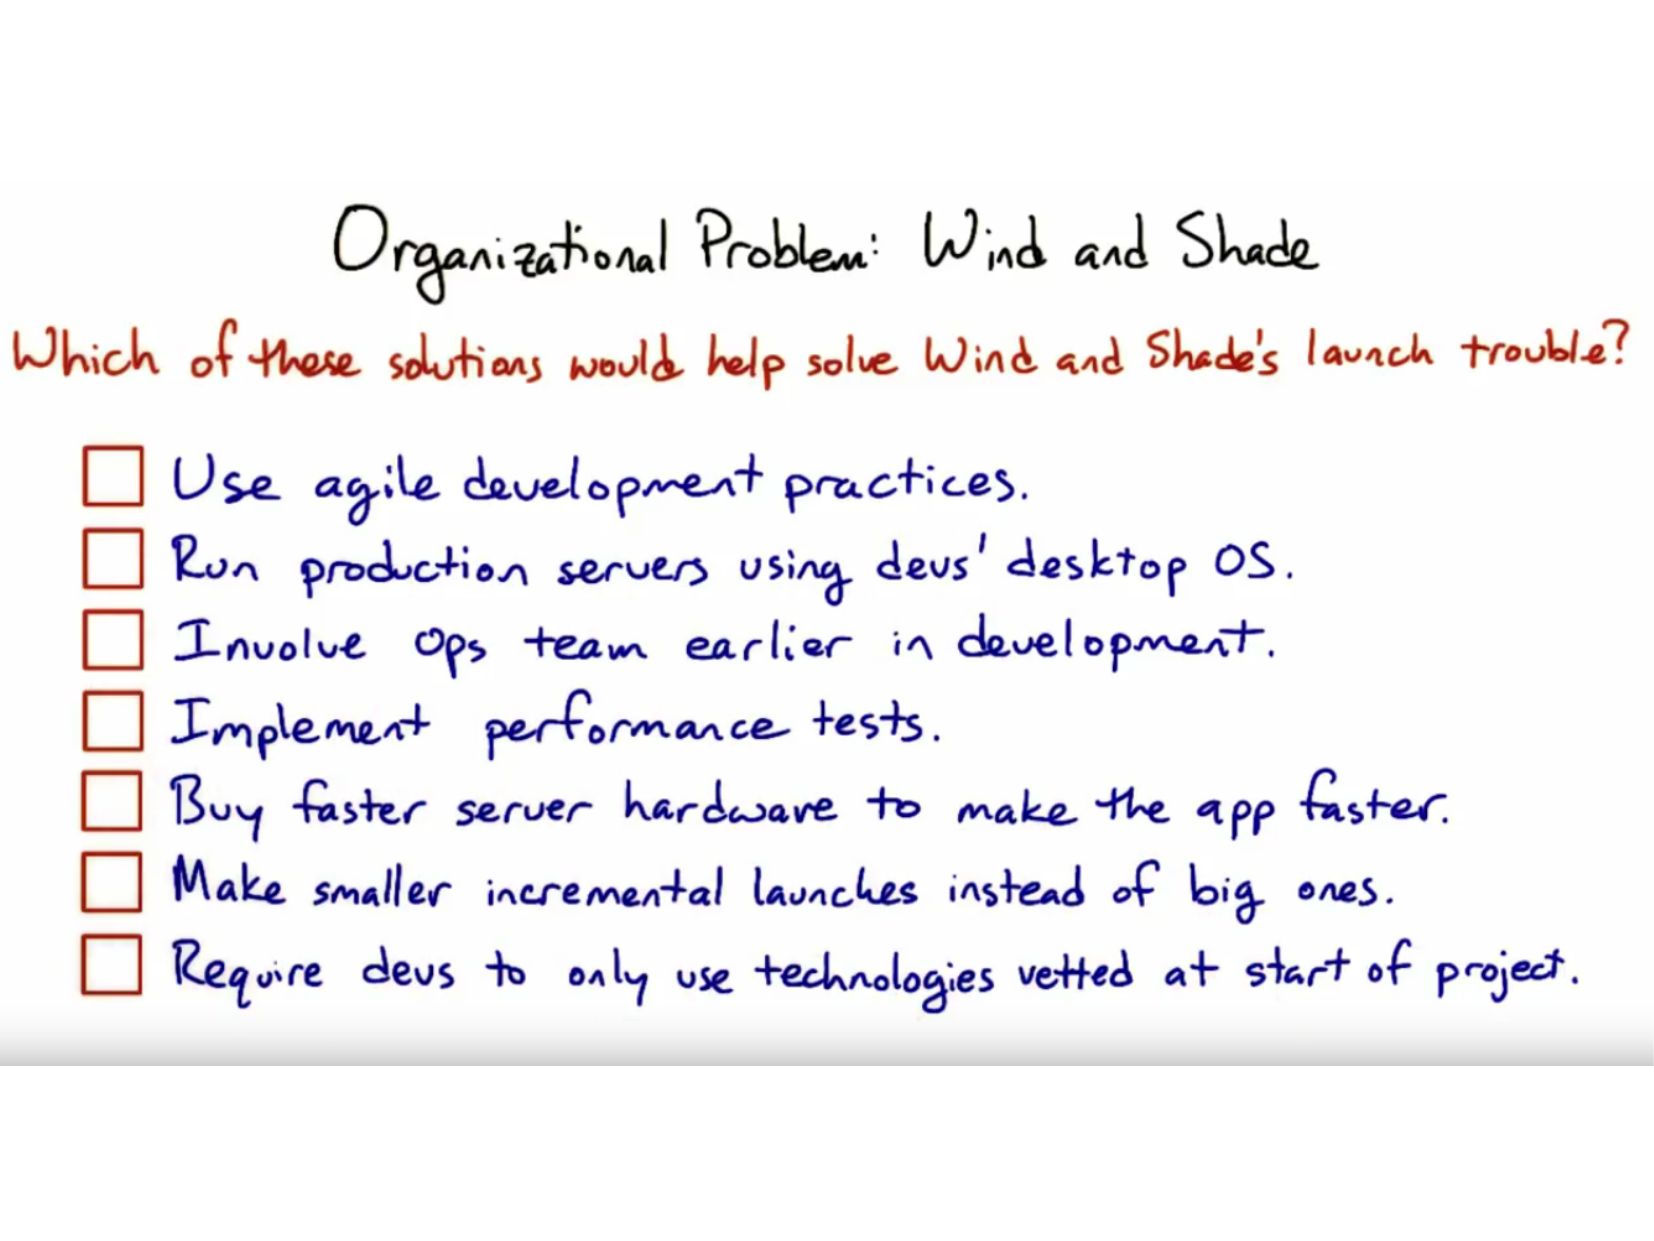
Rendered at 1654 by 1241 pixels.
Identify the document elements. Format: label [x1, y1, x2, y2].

picture [0, 181, 1654, 1066]
